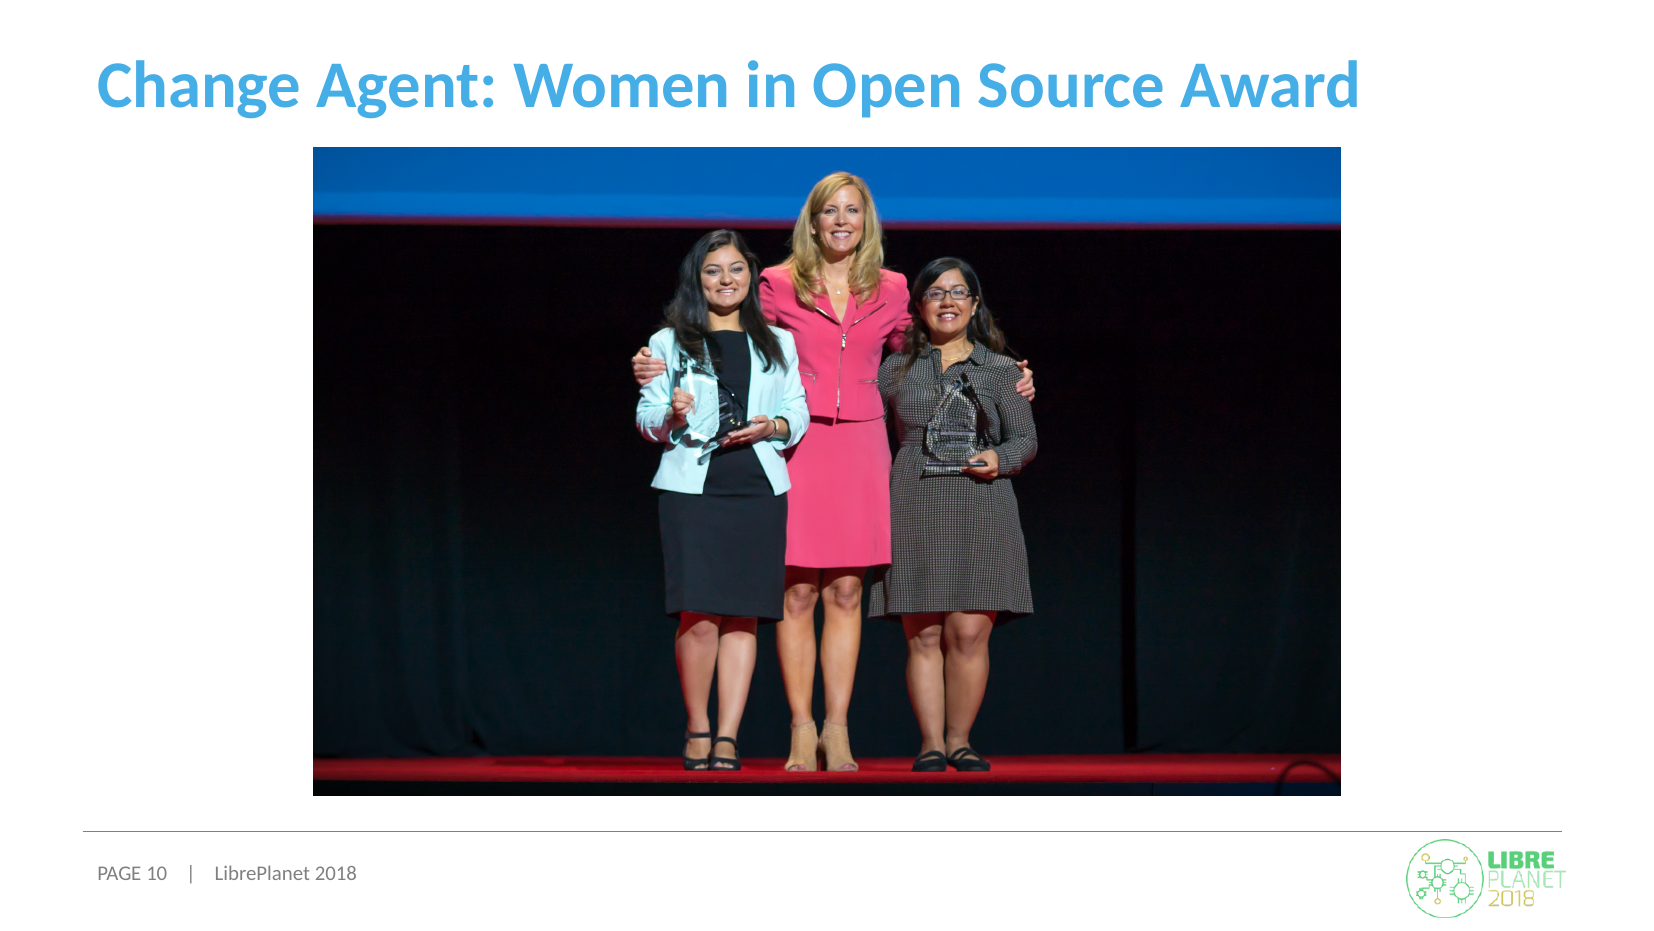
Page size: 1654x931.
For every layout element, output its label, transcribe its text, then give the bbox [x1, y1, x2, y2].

picture [1406, 839, 1566, 918]
picture [313, 147, 1341, 796]
text_box Change Agent: Women in Open Source Award [82, 37, 1571, 125]
